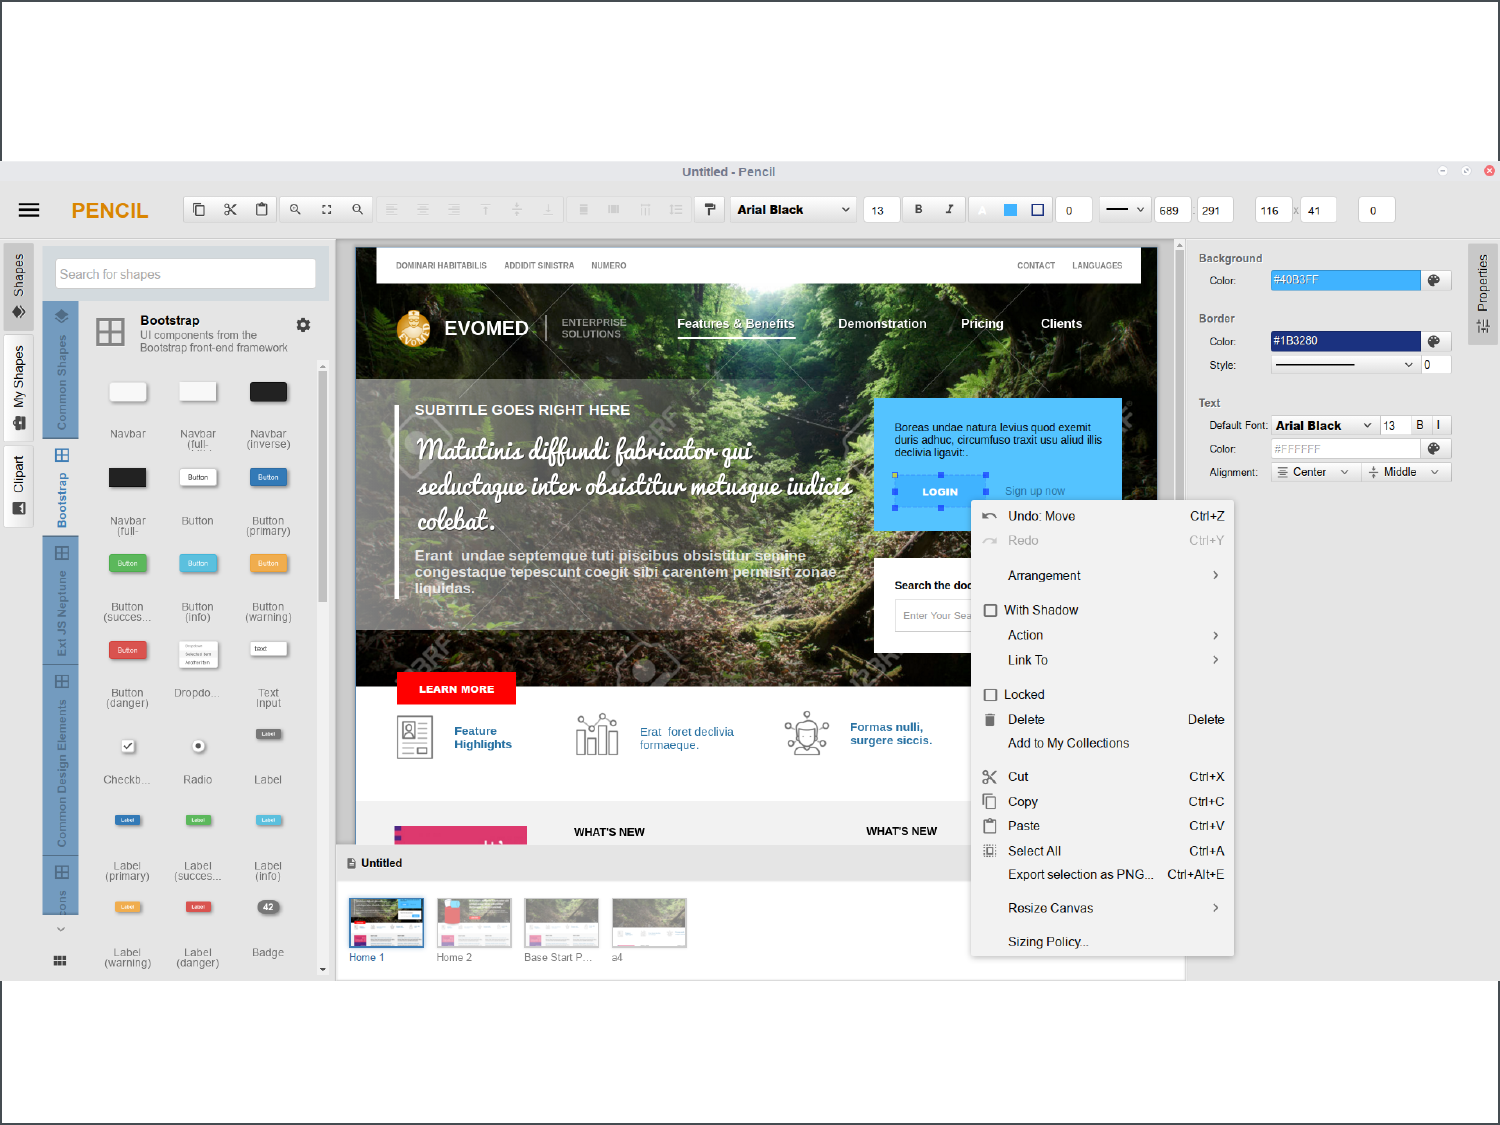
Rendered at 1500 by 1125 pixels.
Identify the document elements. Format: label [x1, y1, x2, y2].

picture [0, 161, 1500, 981]
text_box [0, 0, 1500, 161]
text_box [0, 981, 1500, 1125]
